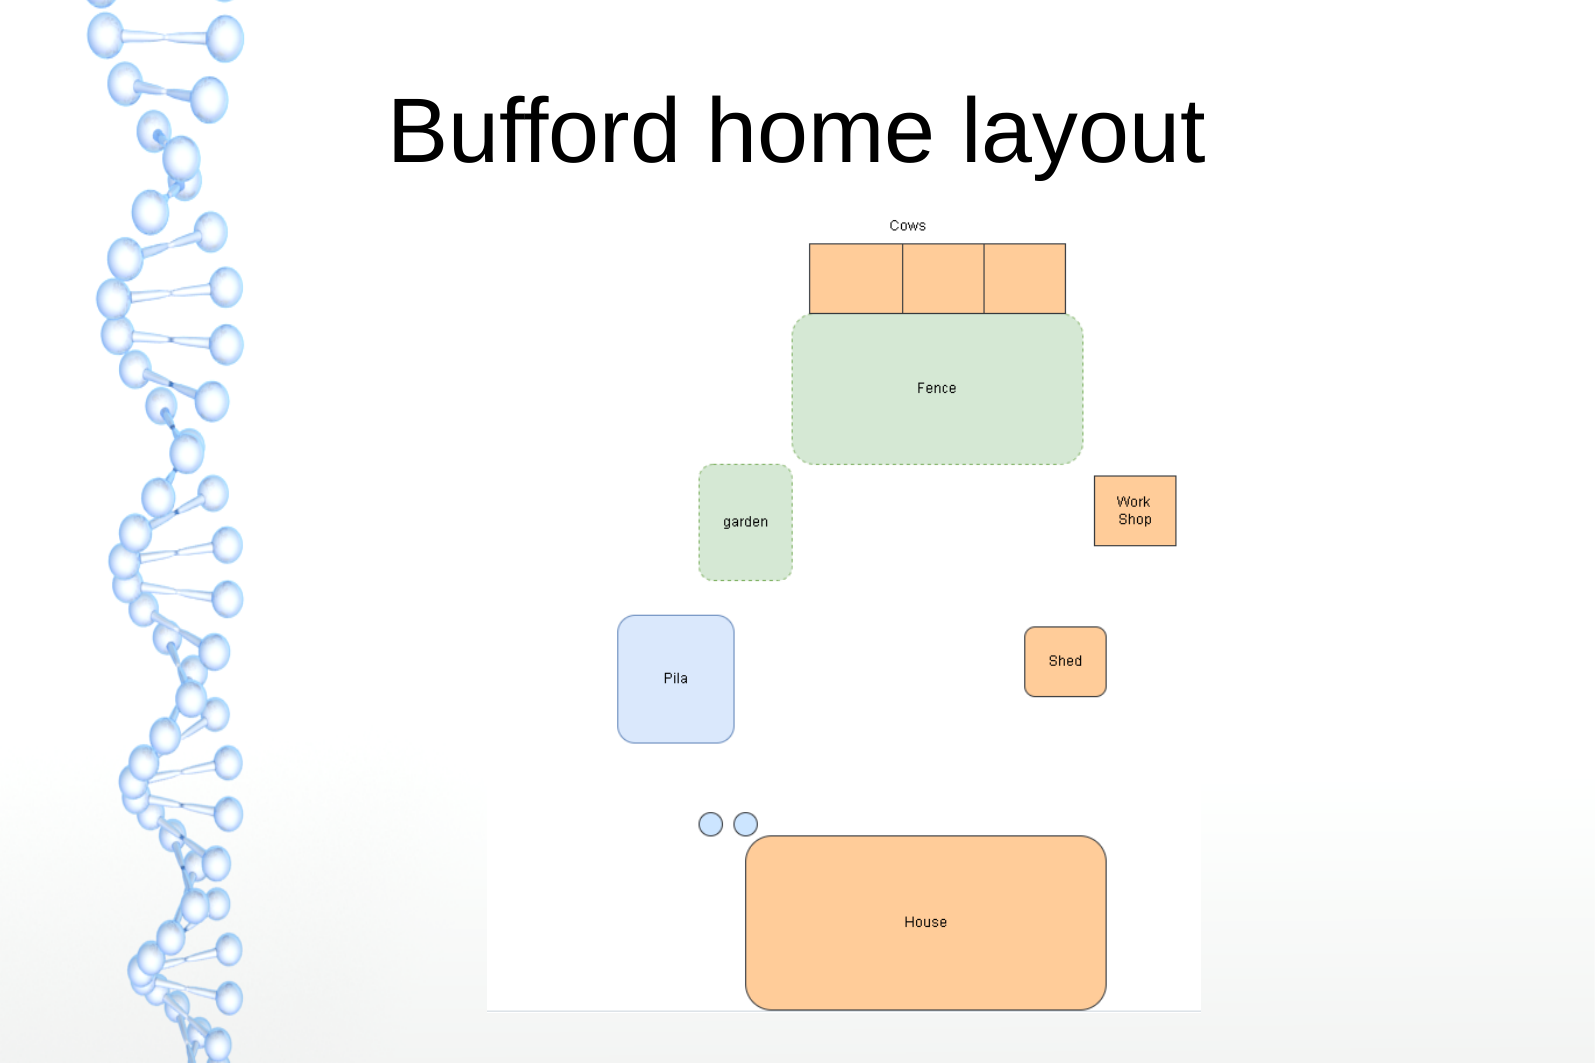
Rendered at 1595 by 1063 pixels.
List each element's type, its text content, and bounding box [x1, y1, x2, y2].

title Bufford home layout [79, 42, 1515, 220]
picture [0, 0, 1595, 1063]
